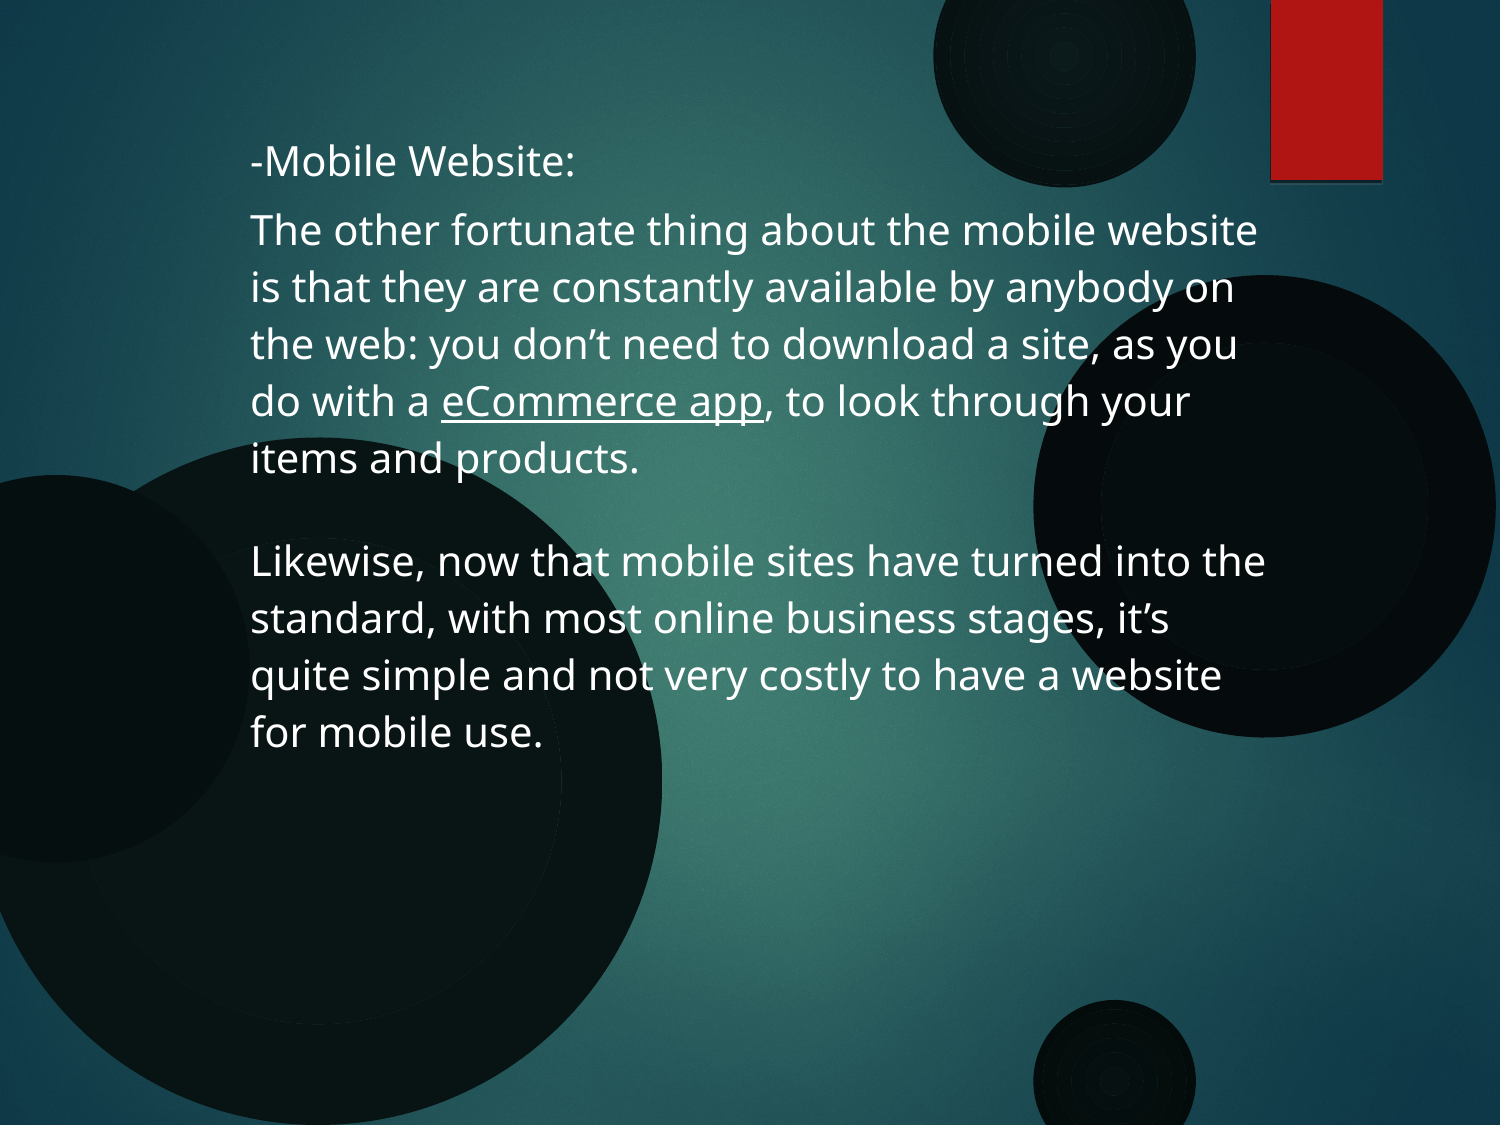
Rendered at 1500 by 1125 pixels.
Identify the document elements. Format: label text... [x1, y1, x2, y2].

text_box -Mobile Website: The other fortunate thing about the mobile website is that they are constantly available by anybody on the web: you don’t need to download a site, as you do with a eCommerce app, to look through your items and products. Likewise, now that mobile sites have turned into the standard, with most online business stages, it’s quite simple and not very costly to have a website for mobile use. [235, 124, 1294, 870]
